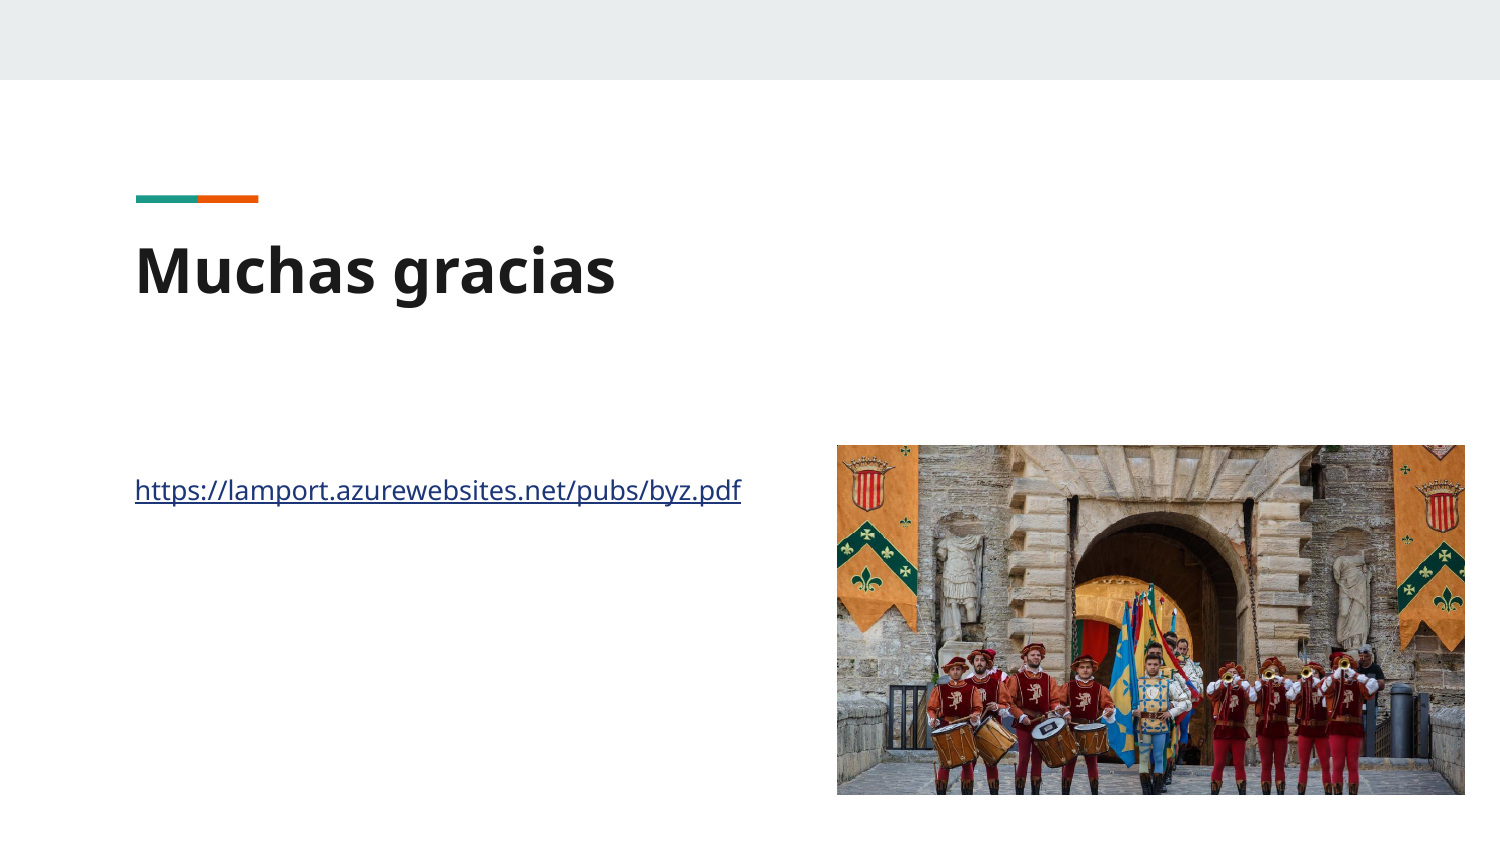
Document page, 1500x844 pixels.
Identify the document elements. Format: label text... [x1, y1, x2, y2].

title Muchas gracias [119, 216, 1381, 305]
list https://lamport.azurewebsites.net/pubs/byz.pdf [119, 341, 1381, 712]
picture [837, 445, 1465, 795]
